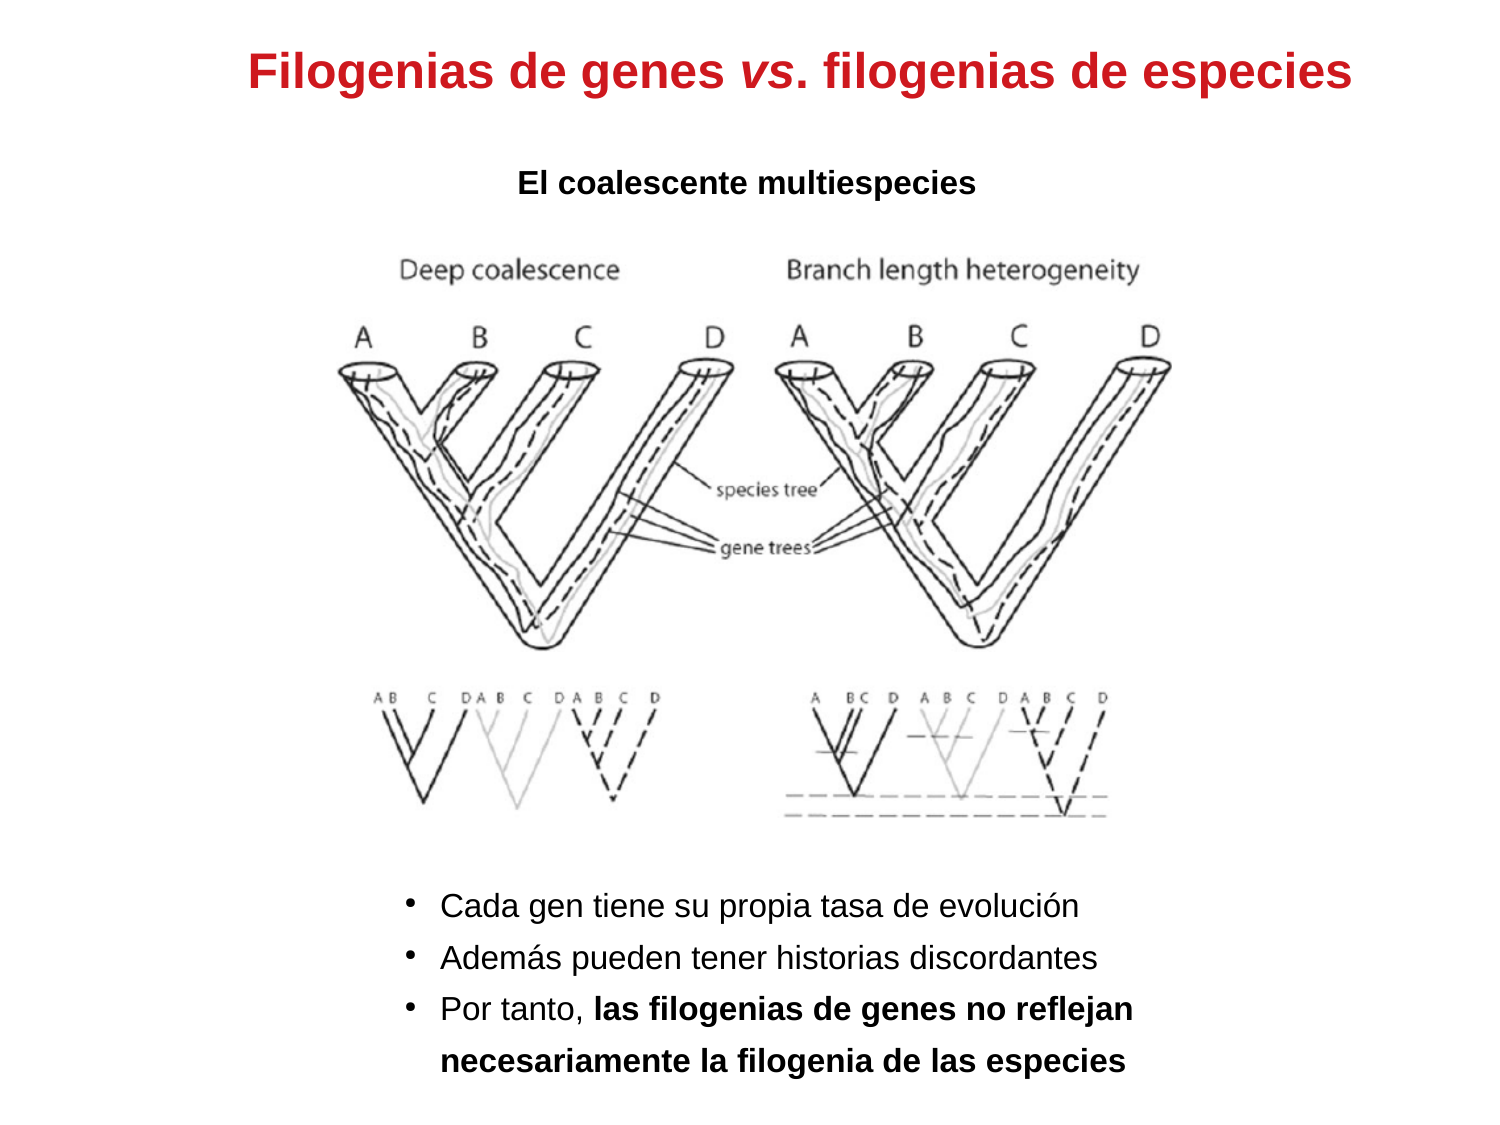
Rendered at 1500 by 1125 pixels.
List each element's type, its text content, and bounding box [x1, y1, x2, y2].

picture [318, 249, 1193, 839]
text_box Filogenias de genes vs. filogenias de especies [176, 0, 1418, 107]
text_box El coalescente multiespecies [502, 153, 993, 209]
text_box Cada gen tiene su propia tasa de evolución Además pueden tener historias discordantes Por tanto, las filogenias de genes no reflejan necesariamente la filogenia de las especies [389, 876, 1159, 1087]
